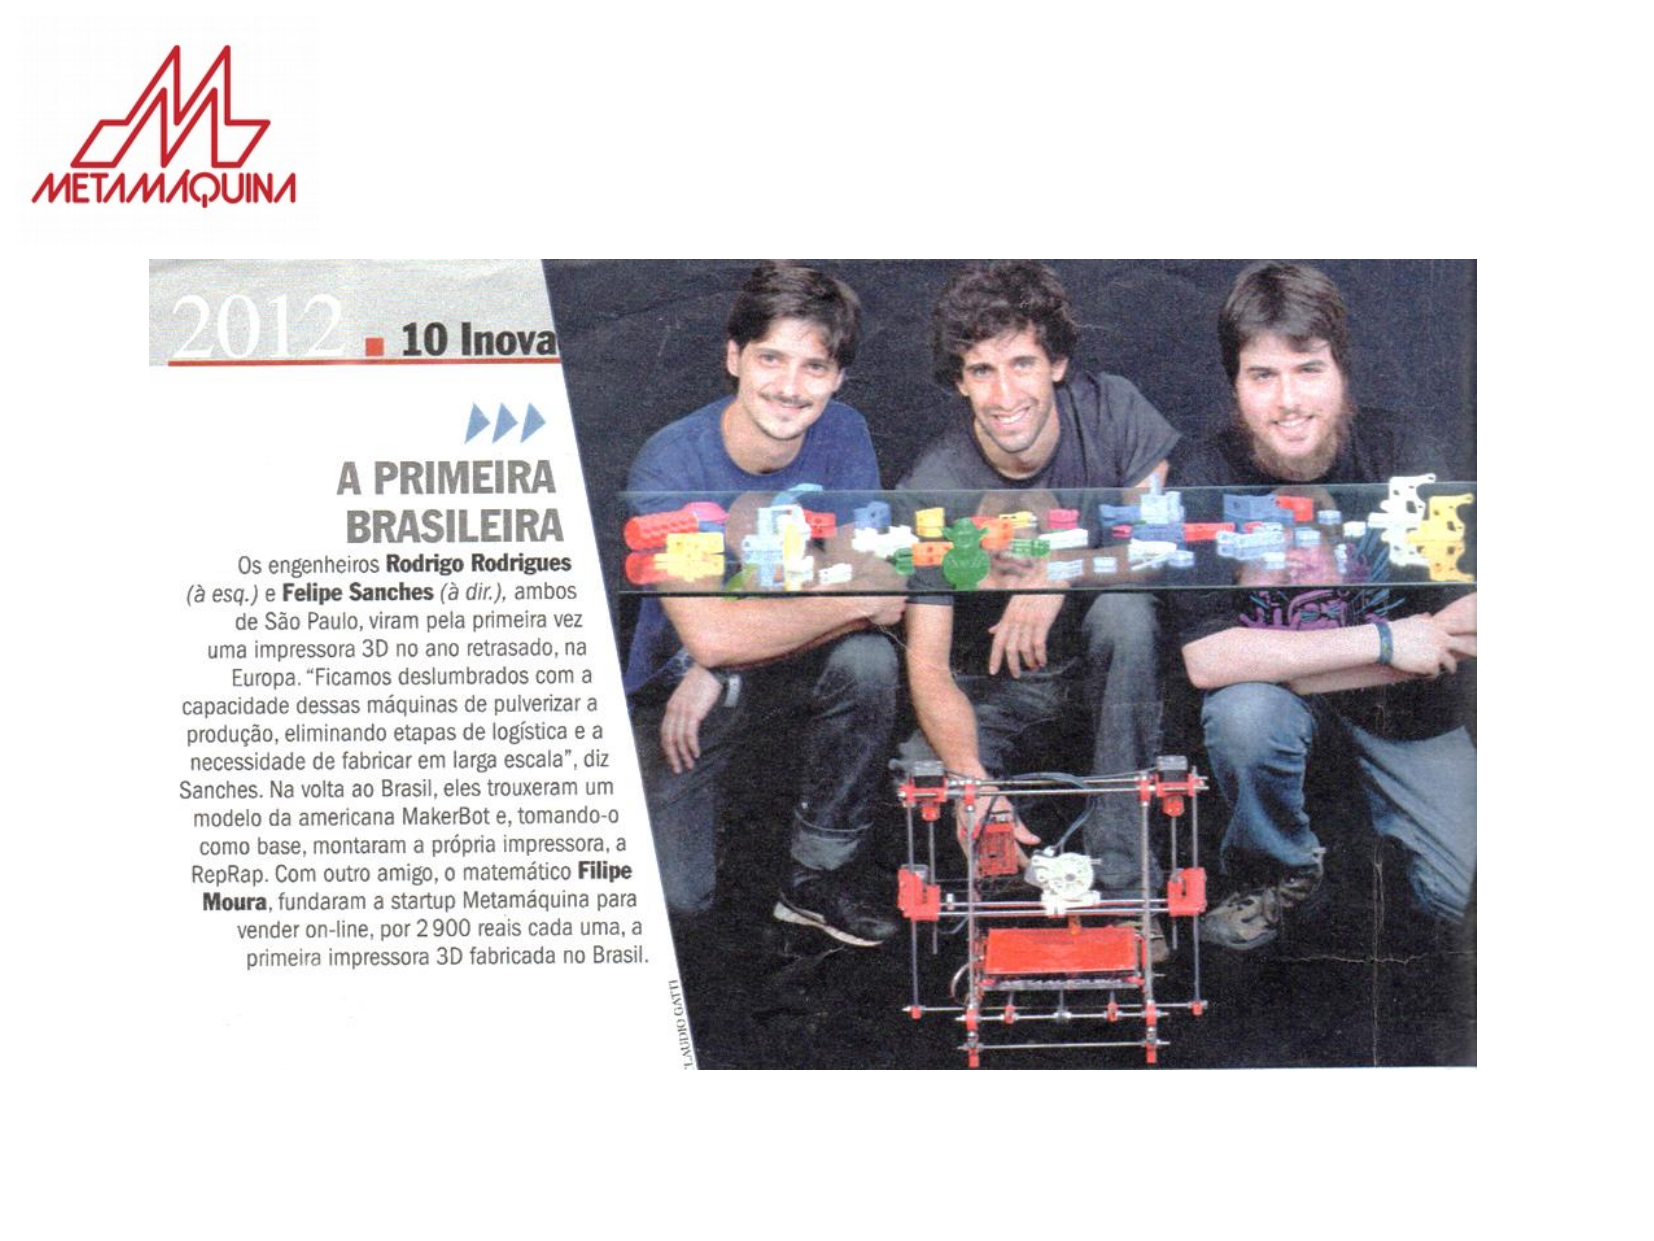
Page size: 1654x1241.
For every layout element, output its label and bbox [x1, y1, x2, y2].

picture [149, 259, 1477, 1070]
picture [15, 16, 319, 245]
